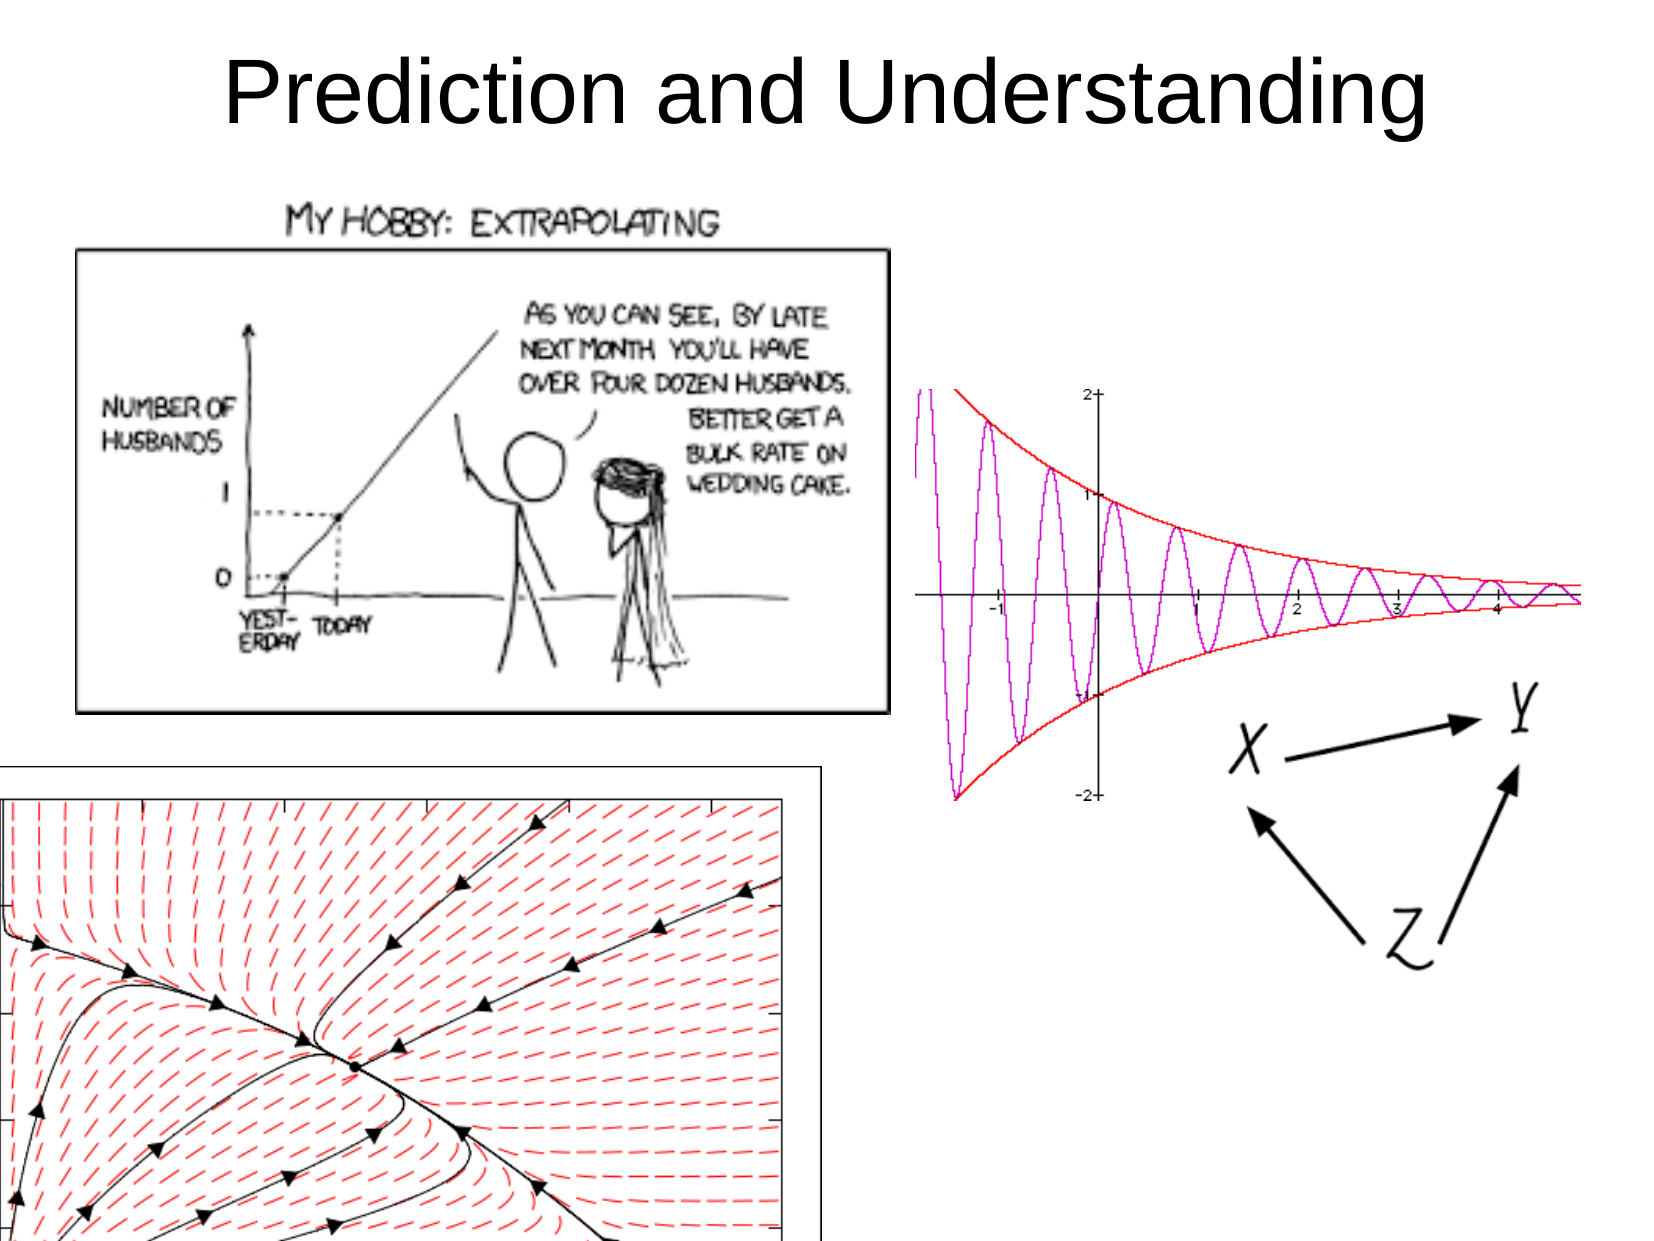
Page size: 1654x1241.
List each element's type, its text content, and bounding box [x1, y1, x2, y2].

picture [0, 766, 822, 1241]
title Prediction and Understanding [82, 0, 1571, 196]
picture [75, 194, 891, 715]
picture [915, 389, 1581, 996]
